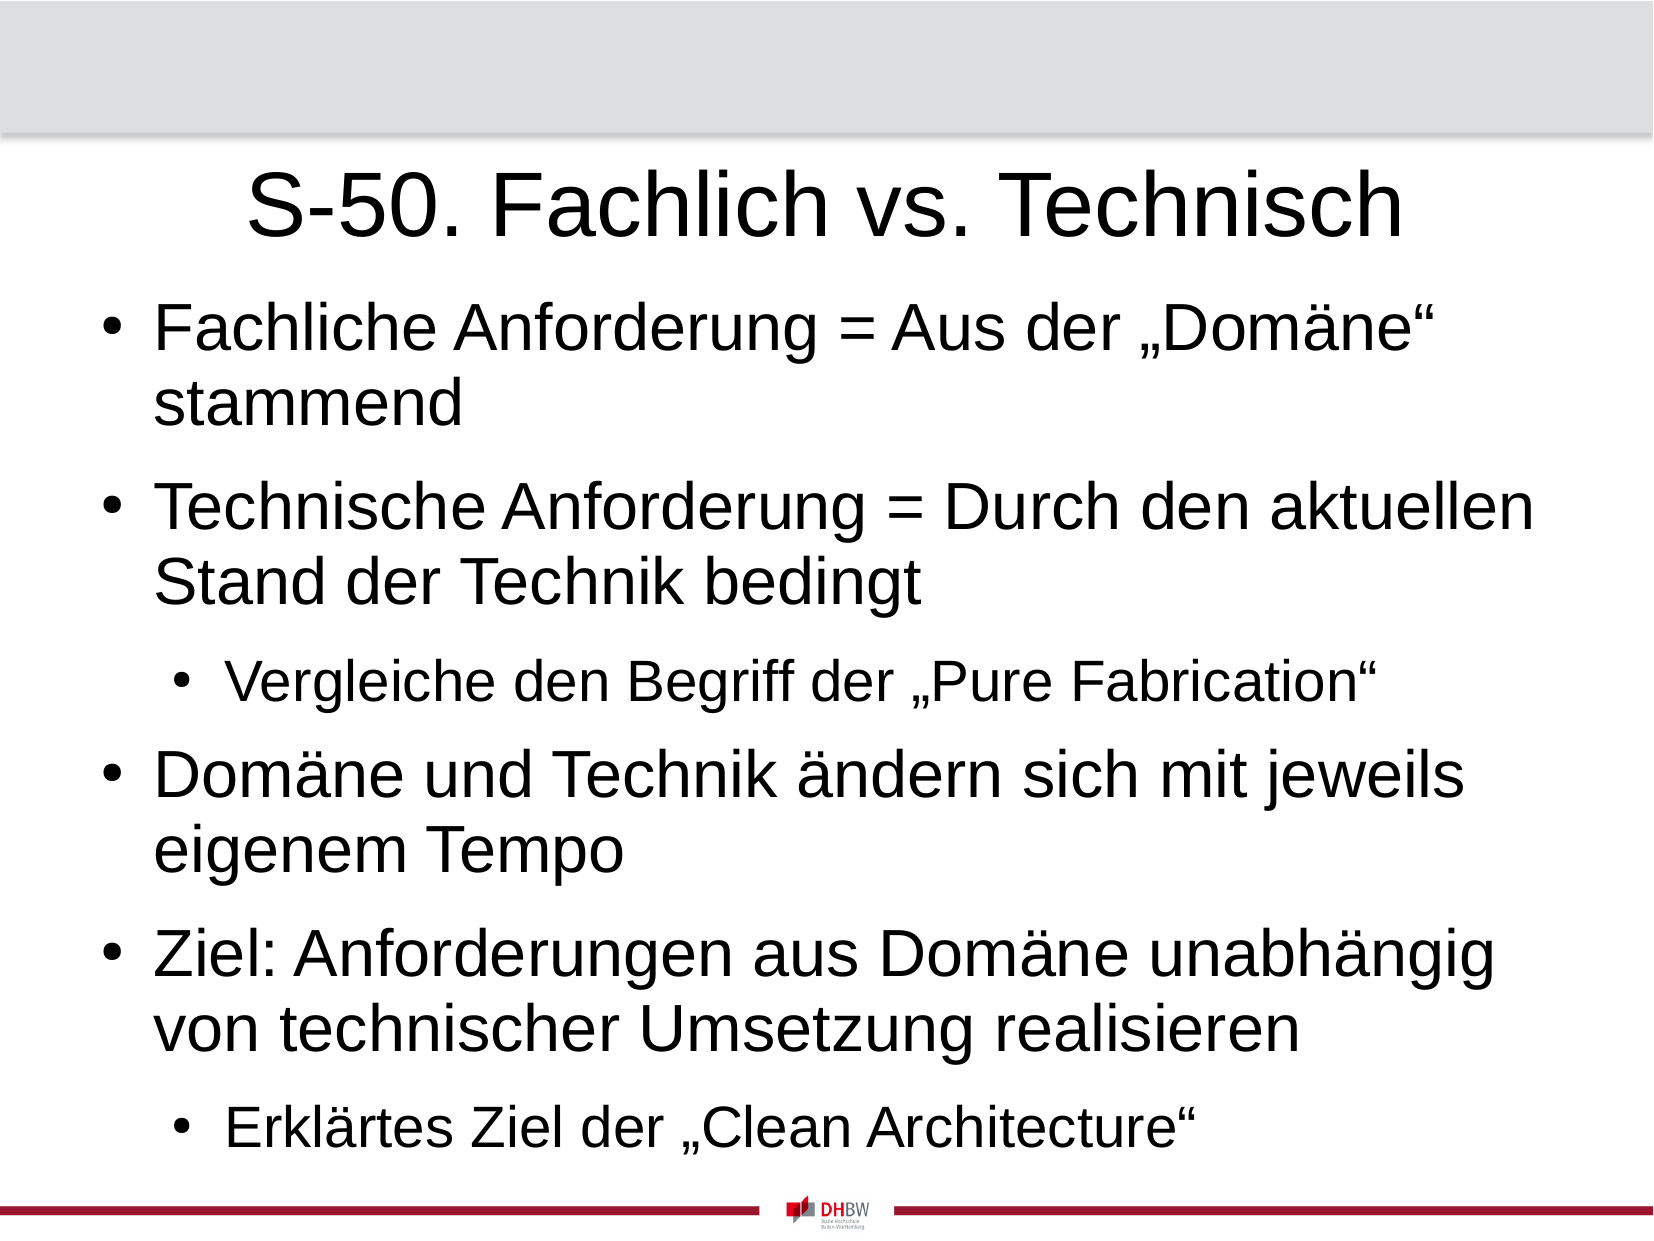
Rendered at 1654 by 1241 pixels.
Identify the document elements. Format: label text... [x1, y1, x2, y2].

list Fachliche Anforderung = Aus der „Domäne“ stammend Technische Anforderung = Durch den aktuellen Stand der Technik bedingt Vergleiche den Begriff der „Pure Fabrication“ Domäne und Technik ändern sich mit jeweils eigenem Tempo Ziel: Anforderungen aus Domäne unabhängig von technischer Umsetzung realisieren Erklärtes Ziel der „Clean Architecture“ [82, 290, 1571, 1160]
title S-50. Fachlich vs. Technisch [82, 147, 1571, 257]
picture [0, 1, 1654, 1237]
